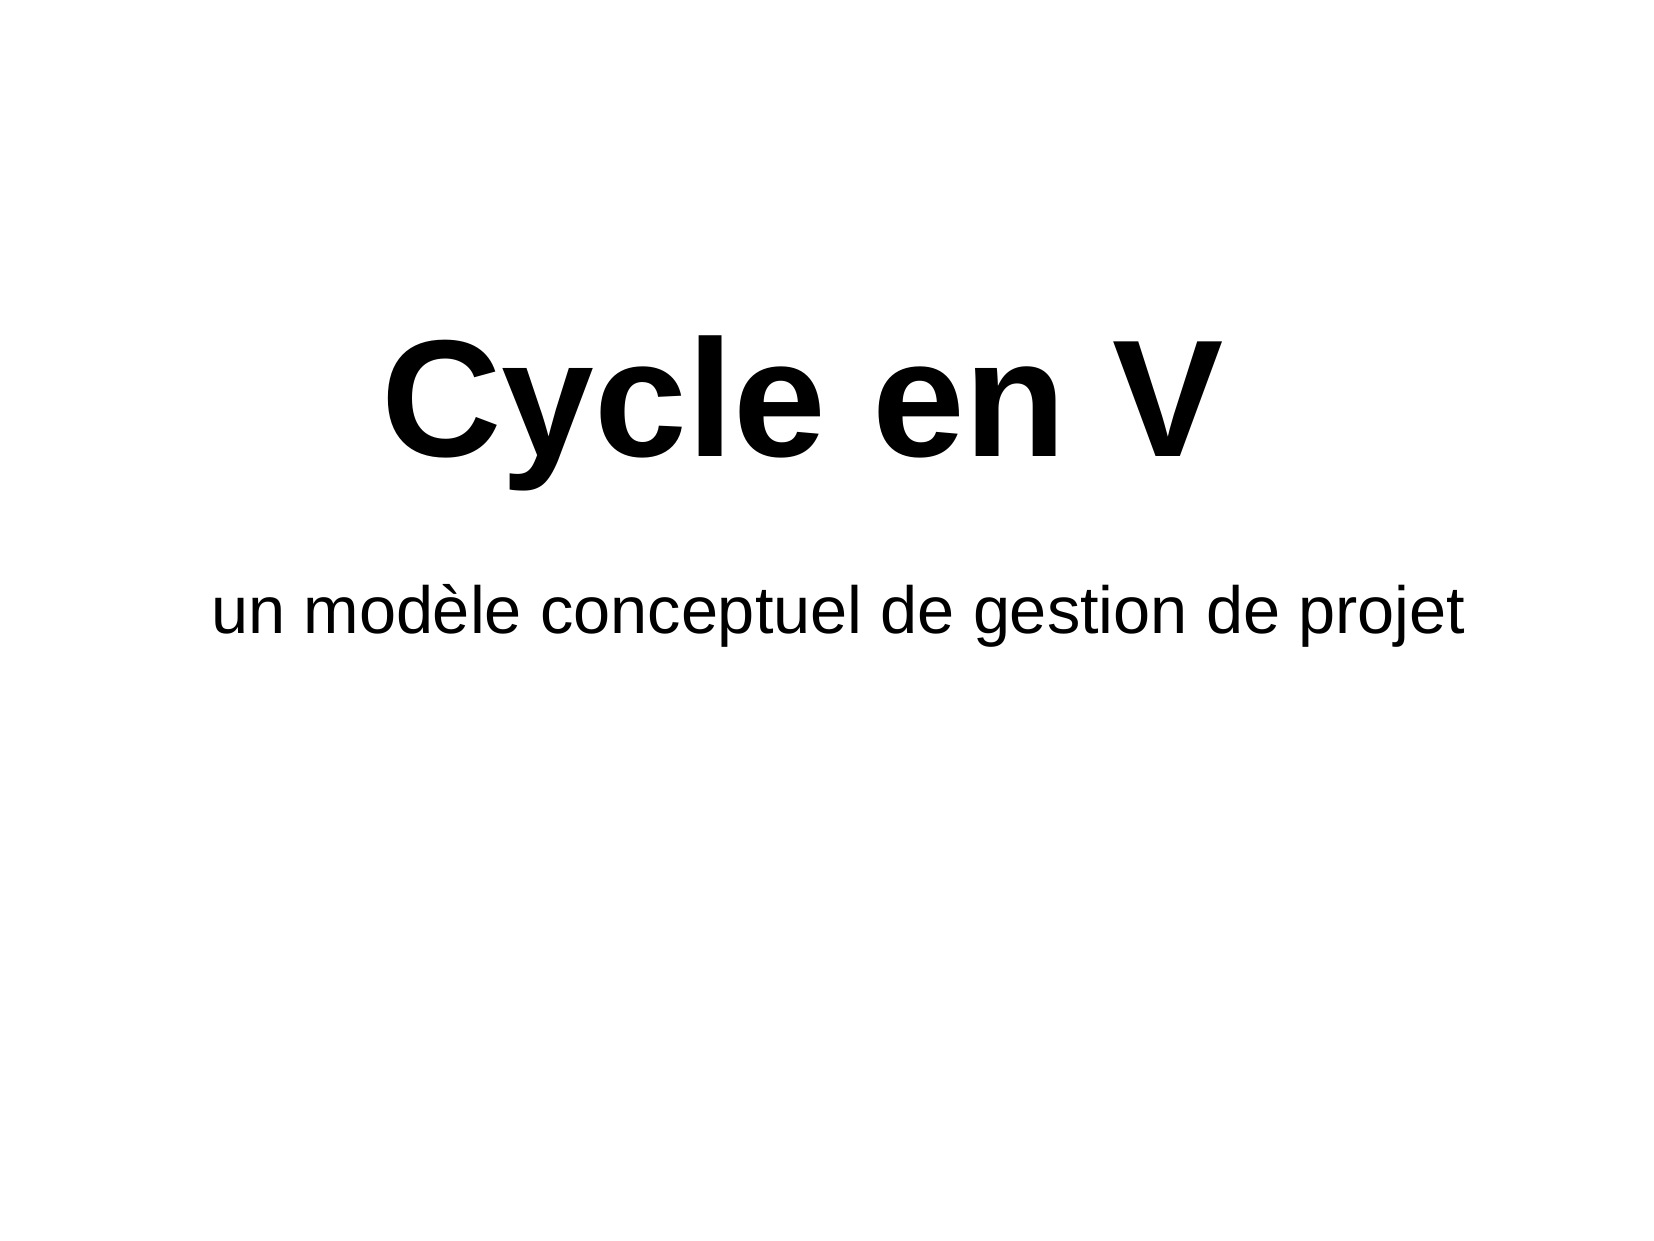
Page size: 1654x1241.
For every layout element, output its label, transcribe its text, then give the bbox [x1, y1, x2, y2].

subtitle un modèle conceptuel de gestion de projet [94, 555, 1583, 815]
title Cycle en V [59, 295, 1548, 503]
